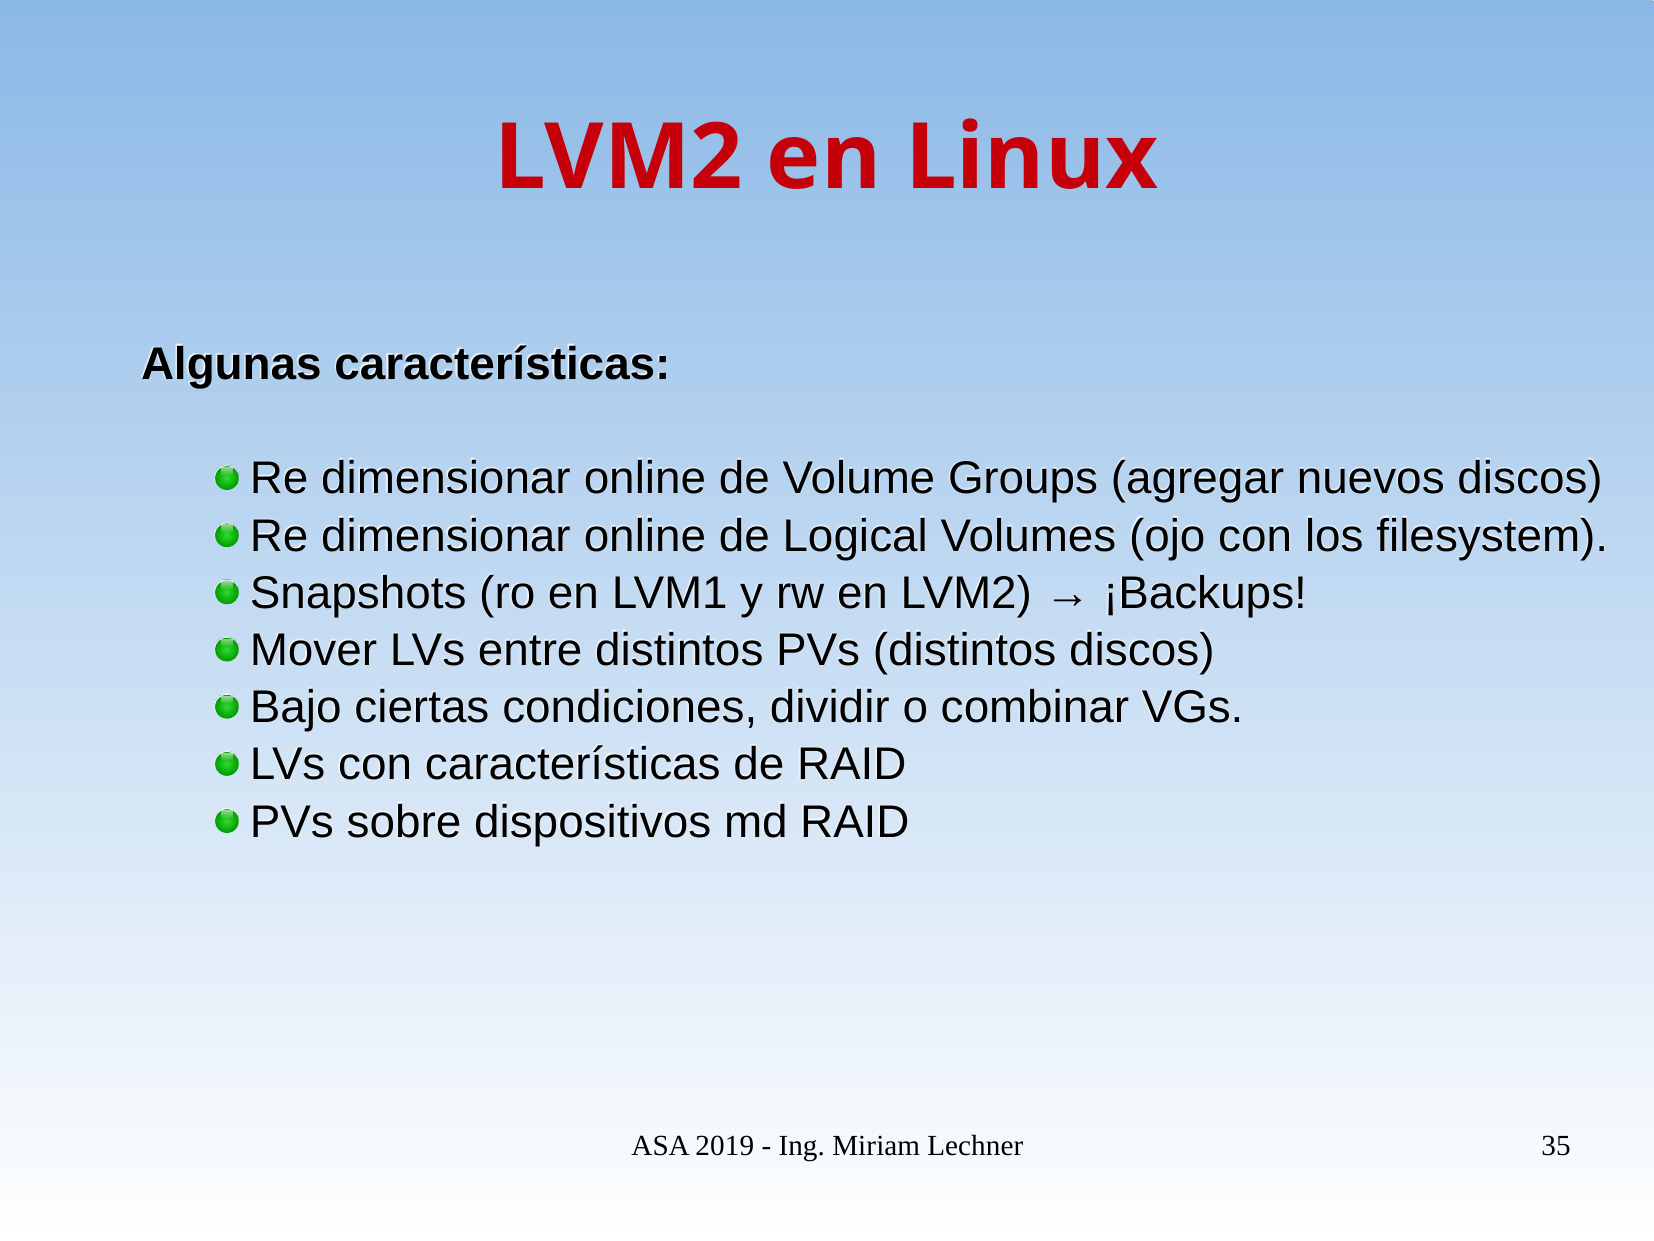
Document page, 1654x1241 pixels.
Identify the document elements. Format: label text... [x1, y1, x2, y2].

text_box Algunas características: Re dimensionar online de Volume Groups (agregar nuevos discos) Re dimensionar online de Logical Volumes (ojo con los filesystem). Snapshots (ro en LVM1 y rw en LVM2) → ¡Backups! Mover LVs entre distintos PVs (distintos discos) Bajo ciertas condiciones, dividir o combinar VGs. LVs con características de RAID PVs sobre dispositivos md RAID [126, 330, 1650, 969]
title LVM2 en Linux [82, 49, 1571, 257]
